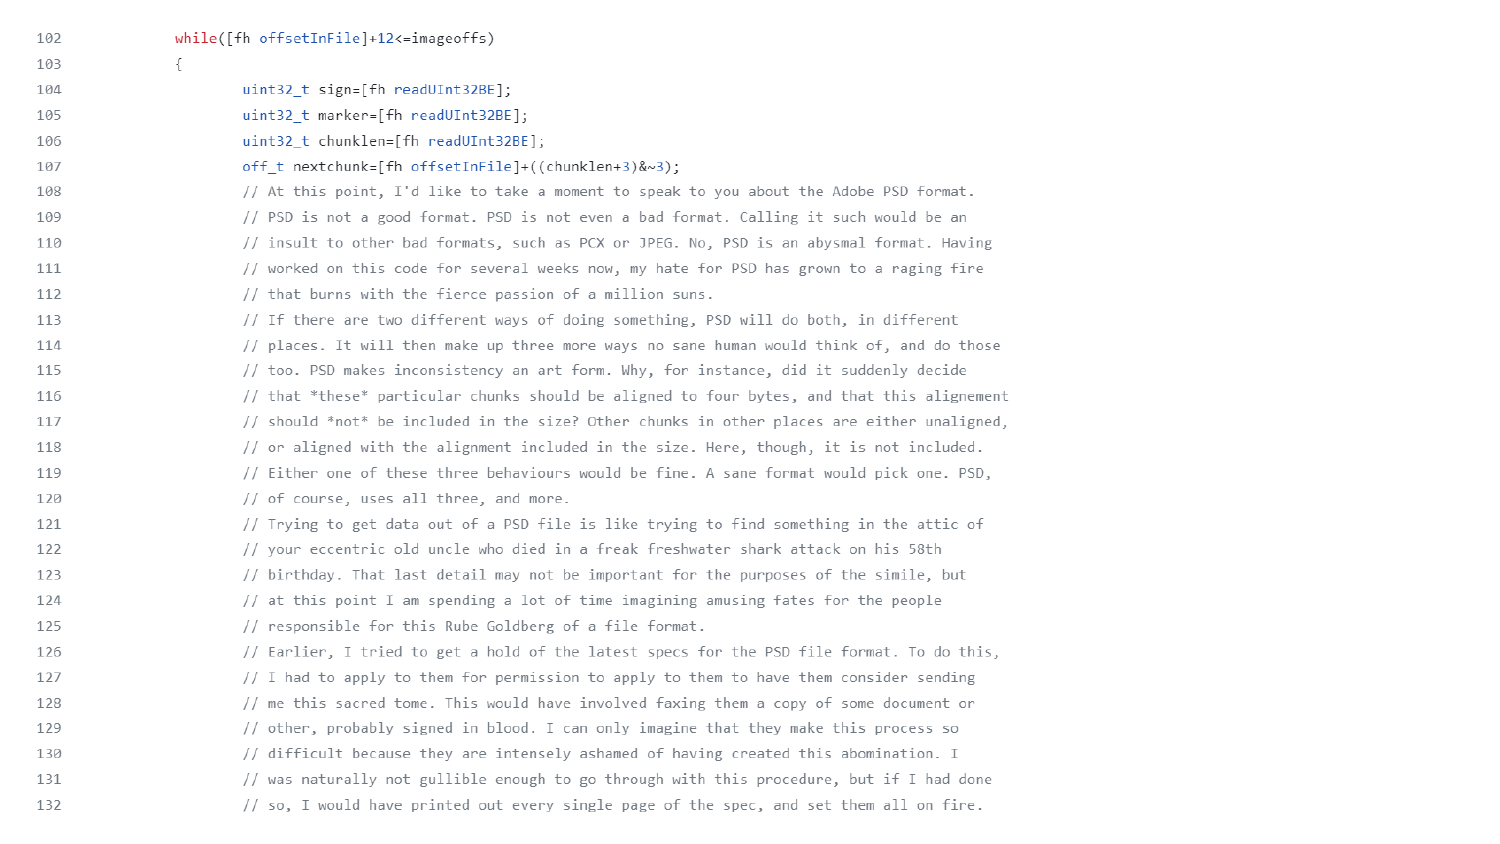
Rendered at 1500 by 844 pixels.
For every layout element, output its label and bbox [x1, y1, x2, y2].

picture [24, 24, 1020, 819]
